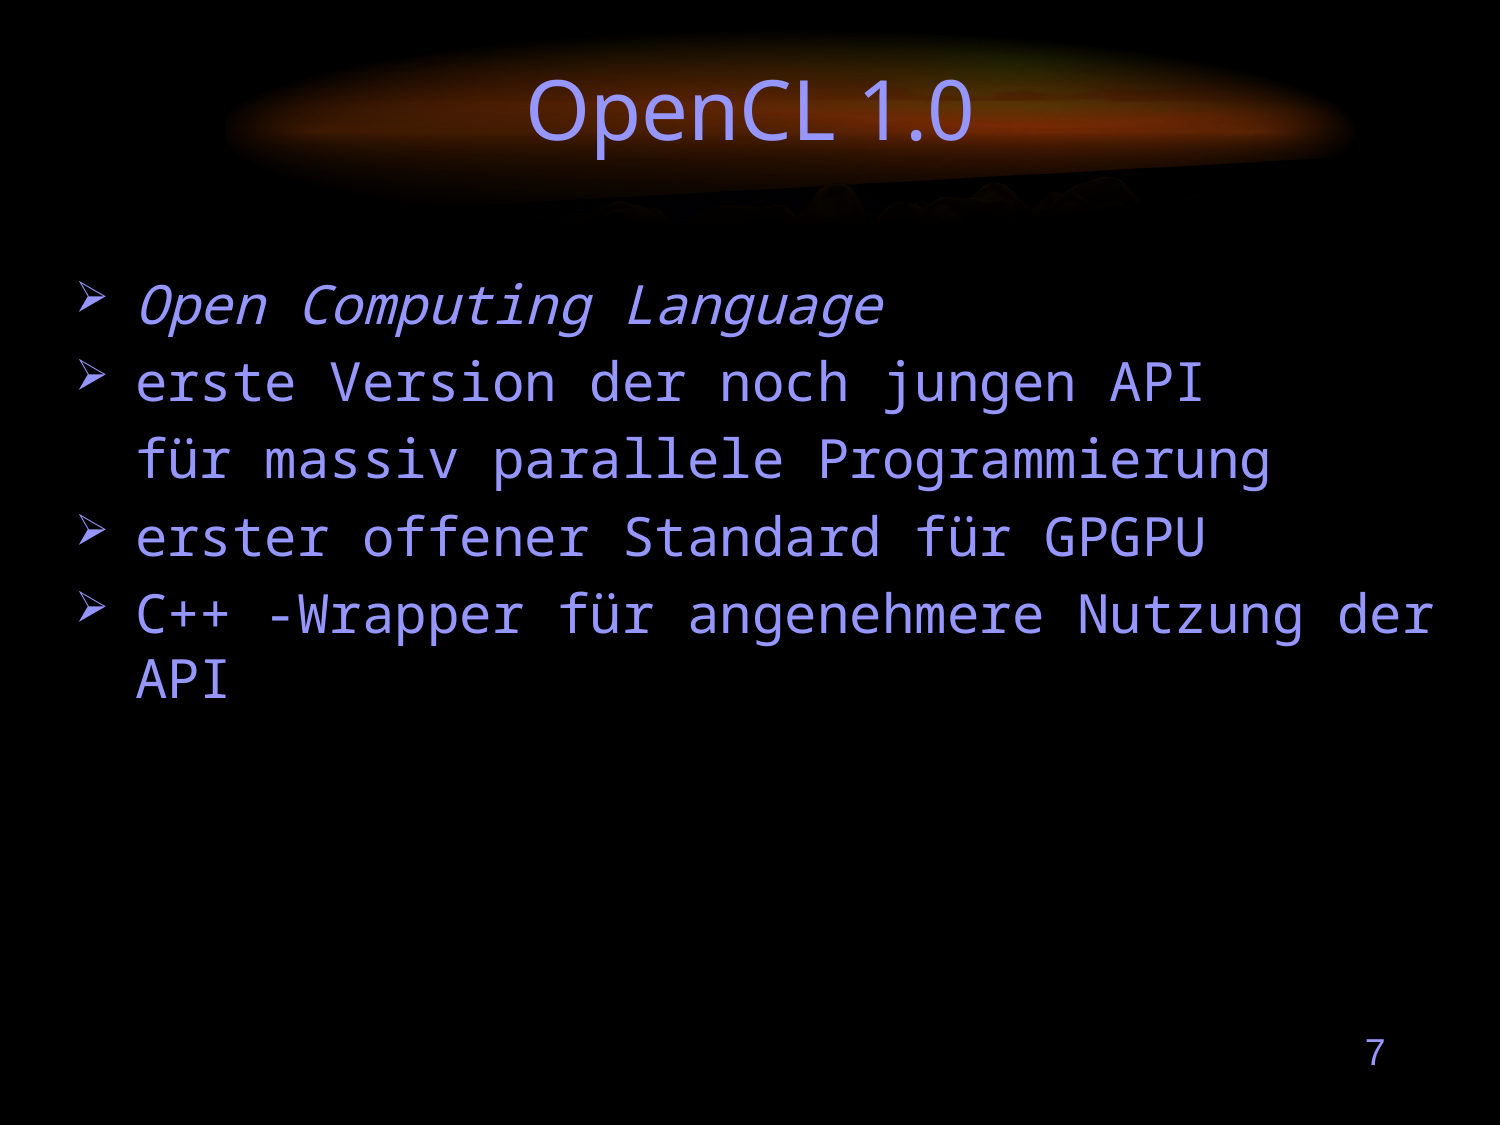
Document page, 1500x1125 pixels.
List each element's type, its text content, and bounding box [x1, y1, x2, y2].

text_box Open Computing Language erste Version der noch jungen API für massiv parallele Programmierung erster offener Standard für GPGPU C++ -Wrapper für angenehmere Nutzung der API [0, 262, 1471, 1088]
text_box OpenCL 1.0 [75, 0, 1426, 216]
text_box [112, 0, 1463, 241]
